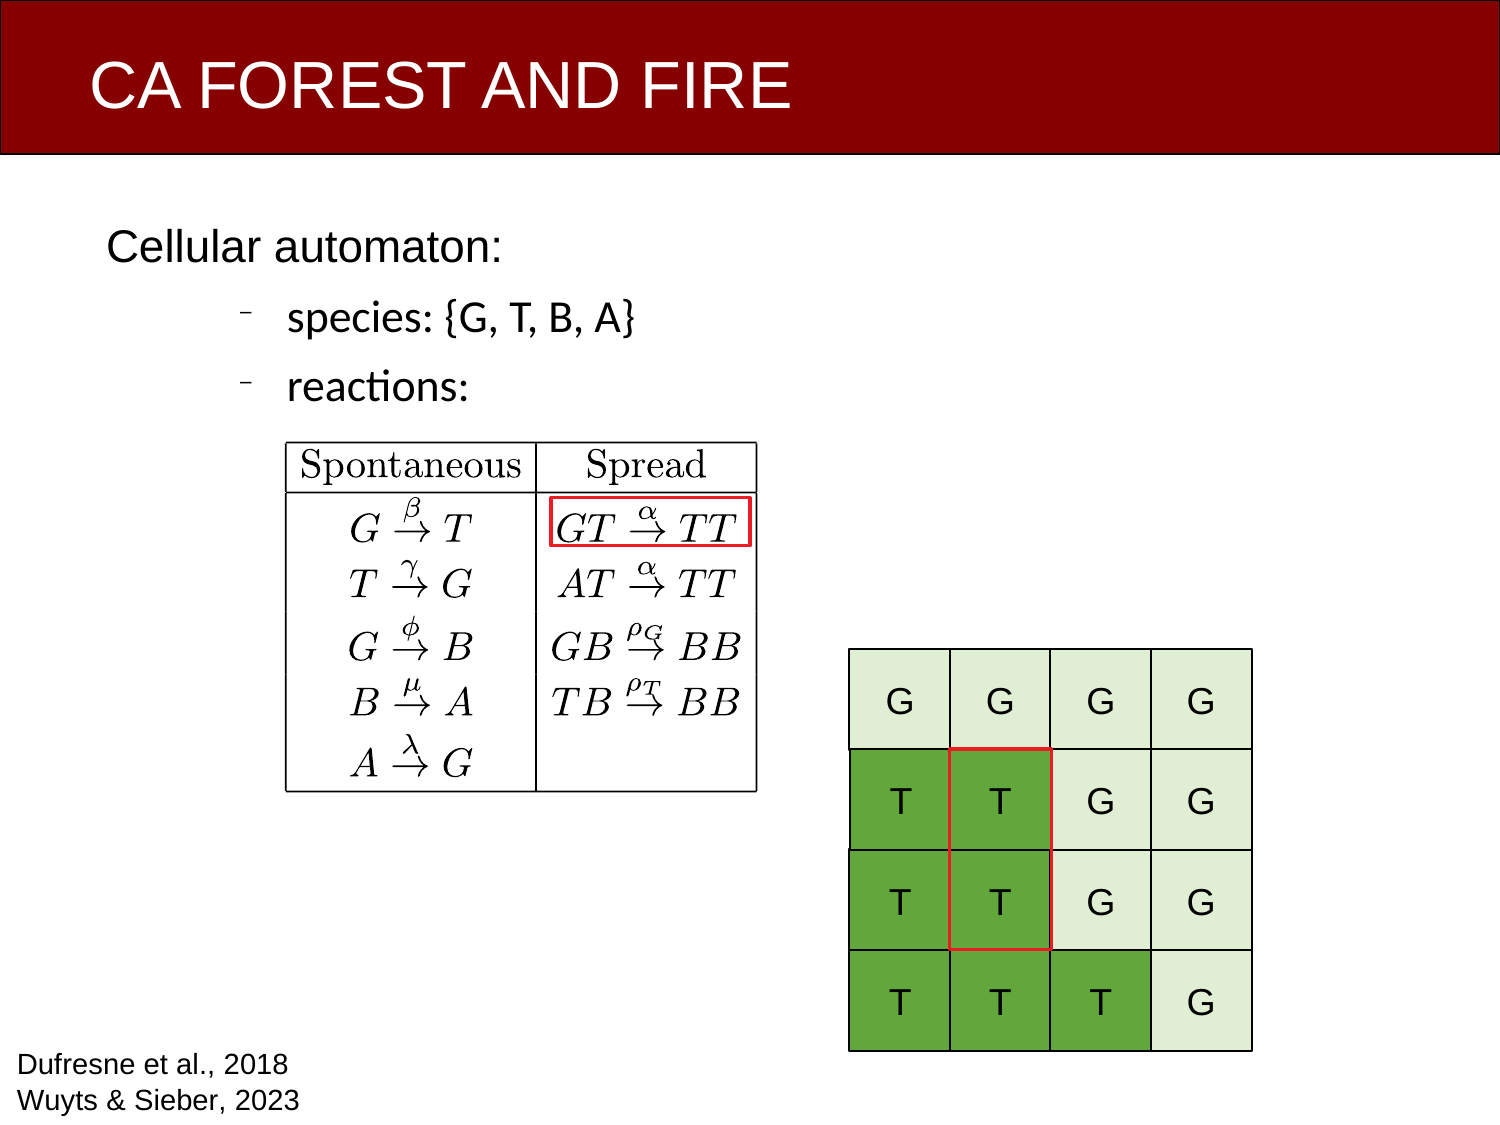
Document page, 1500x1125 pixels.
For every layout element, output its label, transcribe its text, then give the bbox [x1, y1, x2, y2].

text_box T [949, 952, 1050, 1052]
text_box T [1050, 952, 1150, 1052]
text_box [0, 0, 1500, 154]
title CA FOREST AND FIRE [74, 3, 1425, 160]
text_box T [849, 952, 949, 1052]
text_box G [1150, 952, 1252, 1052]
list Cellular automaton: species: {G, T, B, A} reactions: [75, 209, 1425, 952]
text_box Dufresne et al., 2018 Wuyts & Sieber, 2023 [2, 1038, 442, 1125]
